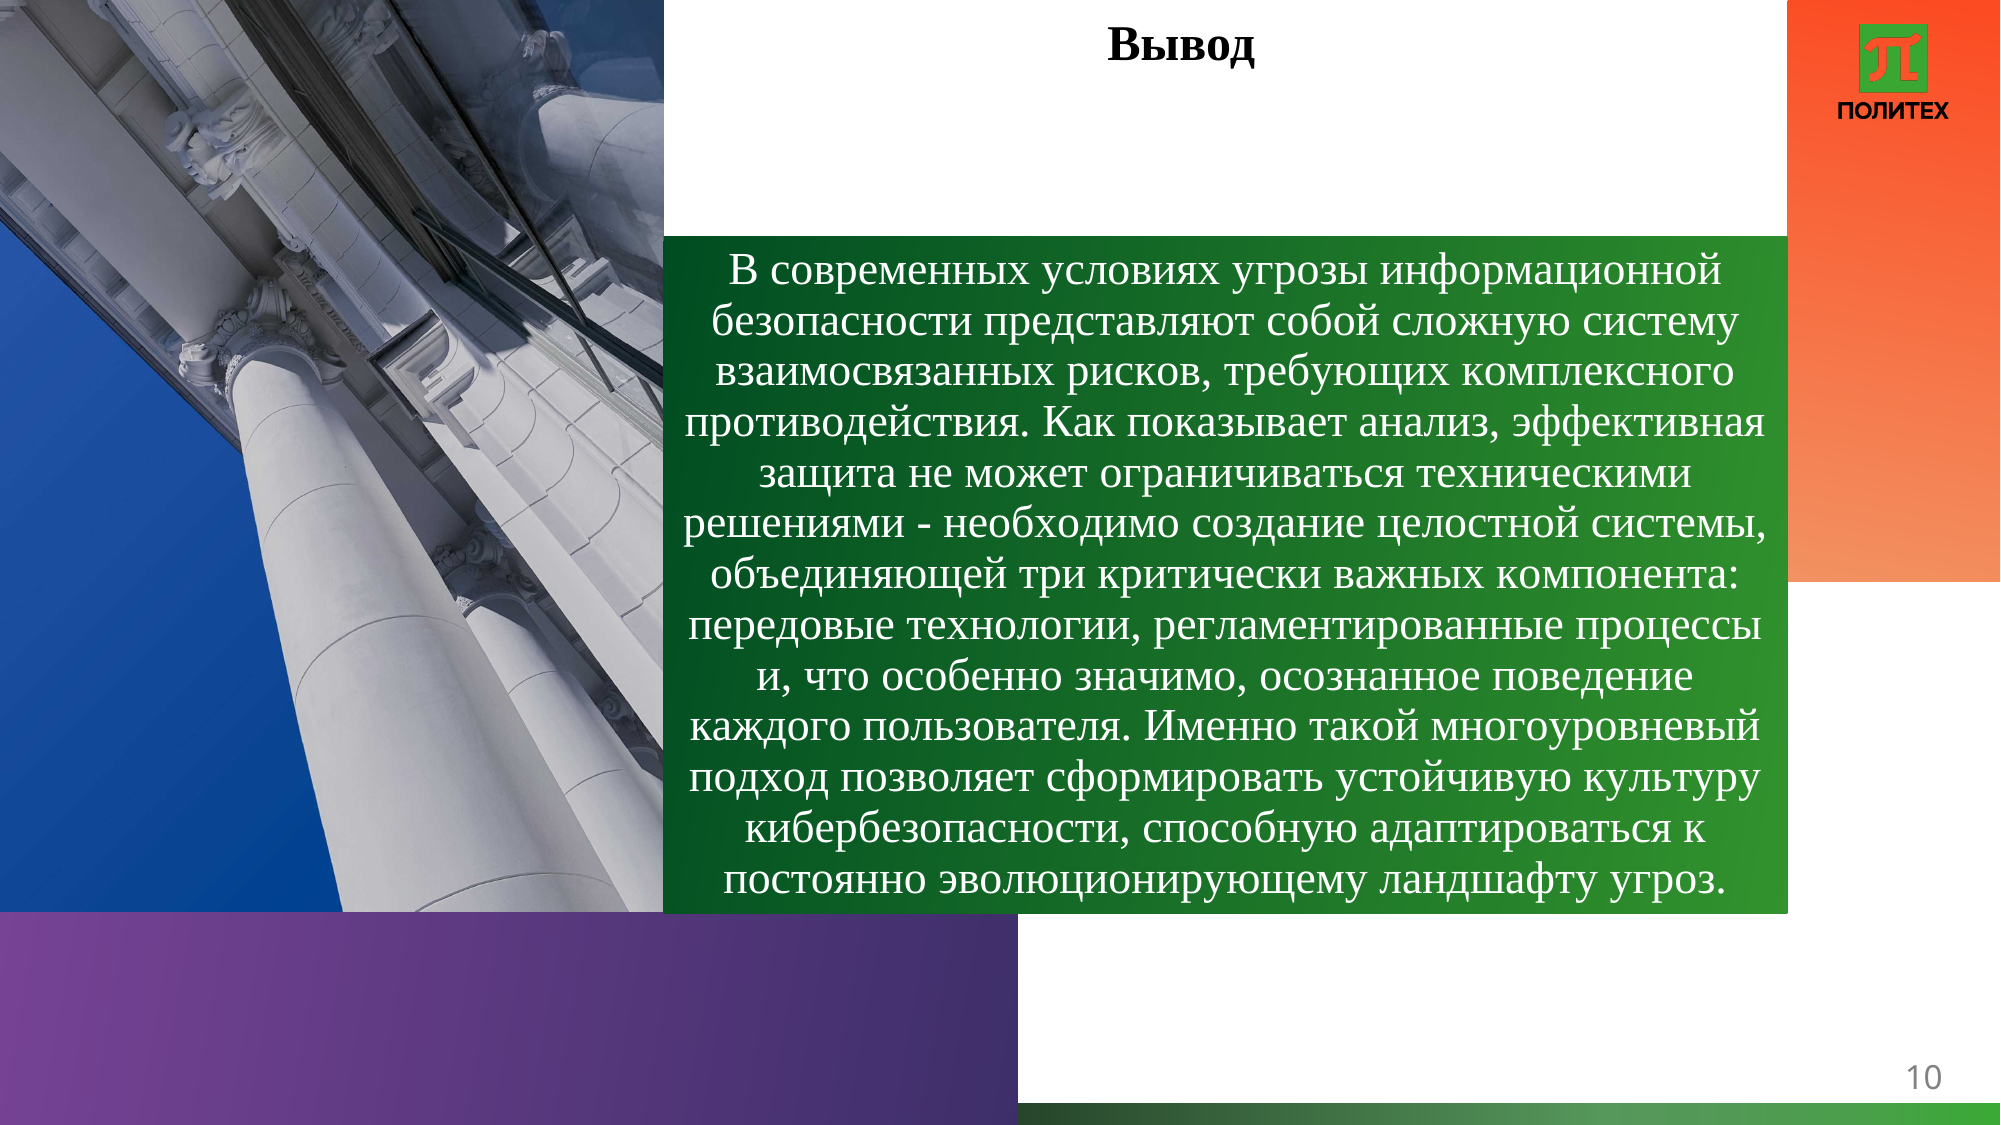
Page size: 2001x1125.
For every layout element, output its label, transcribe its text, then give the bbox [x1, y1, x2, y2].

text_box Вывод [1092, 0, 1300, 119]
text_box В современных условиях угрозы информационной безопасности представляют собой сложную систему взаимосвязанных рисков, требующих комплексного противодействия. Как показывает анализ, эффективная защита не может ограничиваться техническими решениями - необходимо создание целостной системы, объединяющей три критически важных компонента: передовые технологии, регламентированные процессы и, что особенно значимо, осознанное поведение каждого пользователя. Именно такой многоуровневый подход позволяет сформировать устойчивую культуру кибербезопасности, способную адаптироваться к постоянно эволюционирующему ландшафту угроз. [663, 236, 1788, 916]
picture [1018, 1103, 2000, 1125]
text_box [0, 912, 1018, 1125]
text_box 10 [1889, 1048, 1988, 1104]
picture [1838, 24, 1949, 119]
text_box [1787, 0, 2000, 582]
picture [0, 0, 664, 912]
